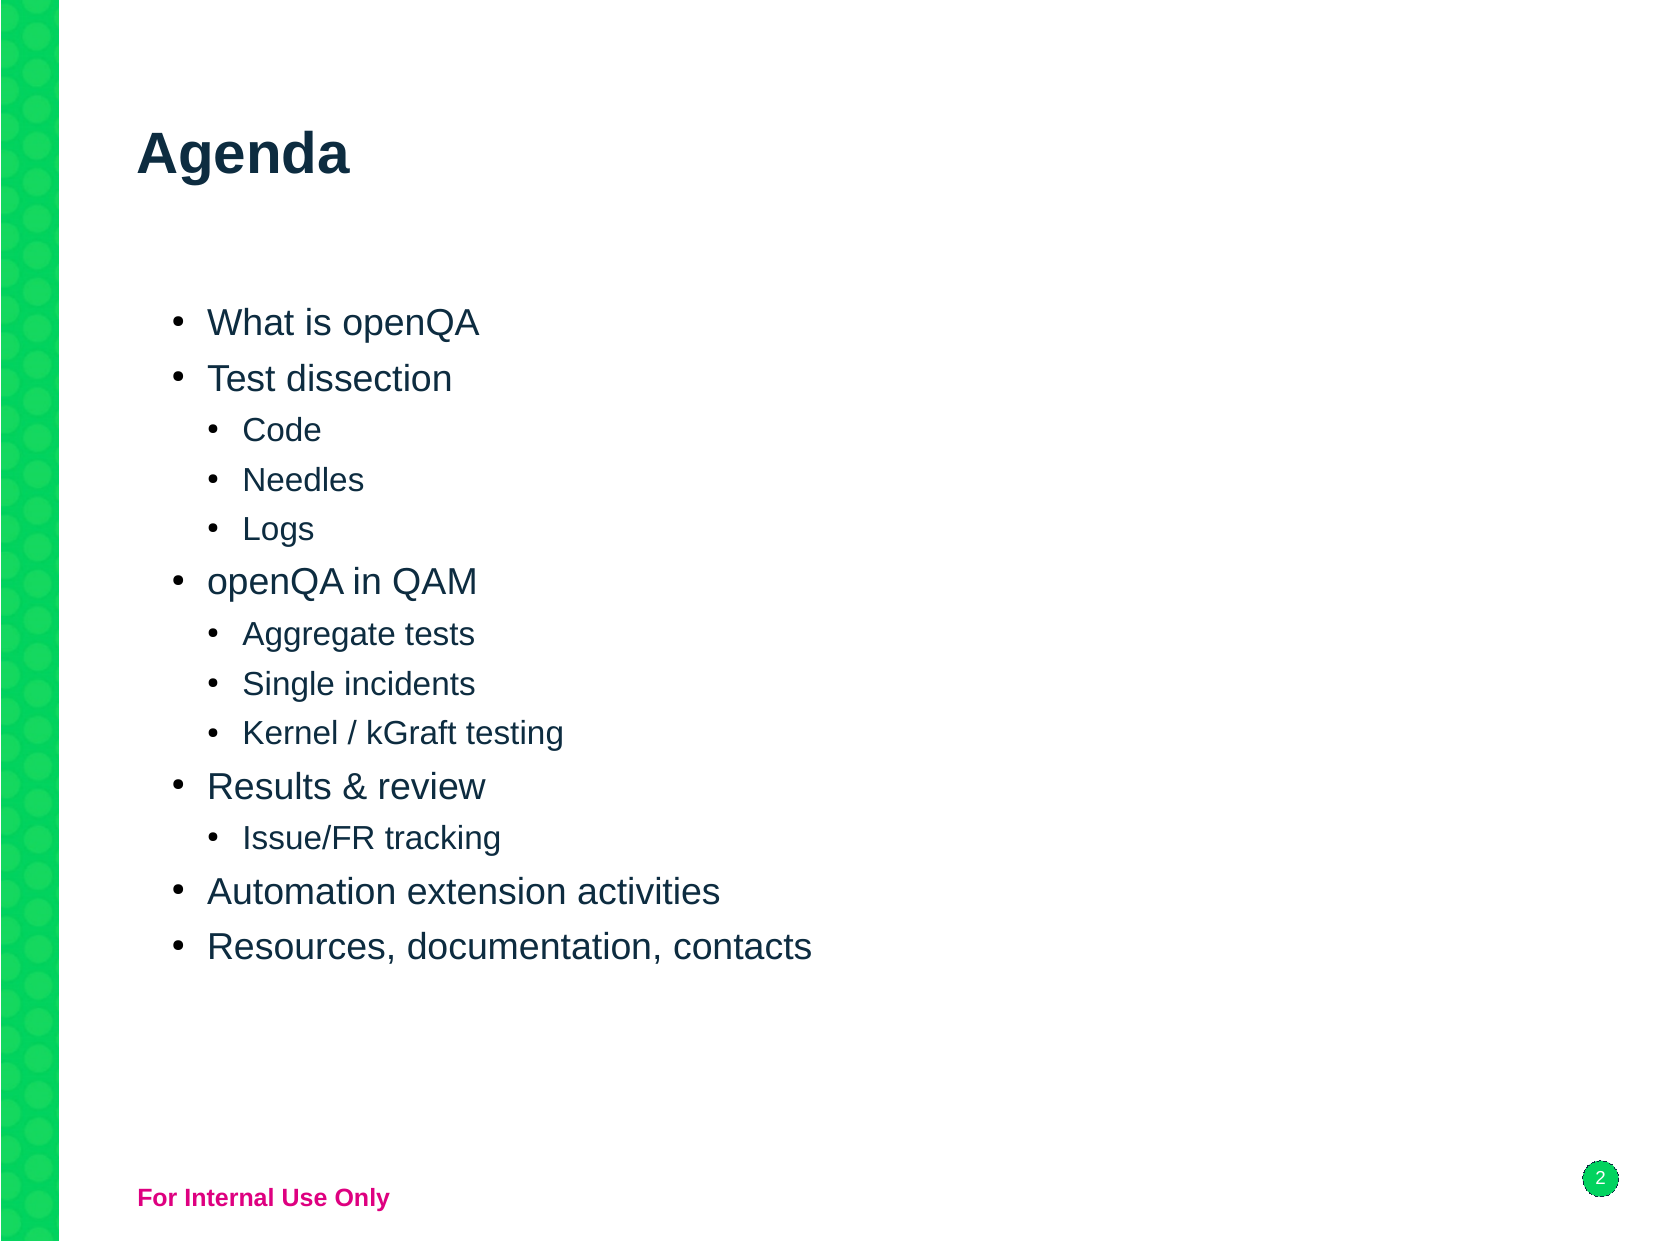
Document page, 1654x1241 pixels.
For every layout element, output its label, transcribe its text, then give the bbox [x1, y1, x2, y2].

list What is openQA Test dissection Code Needles Logs openQA in QAM Aggregate tests Single incidents Kernel / kGraft testing Results & review Issue/FR tracking Automation extension activities Resources, documentation, contacts [121, 290, 1531, 1100]
title Agenda [121, 49, 1531, 257]
picture [1, 0, 59, 1241]
text_box For Internal Use Only [122, 1175, 406, 1234]
